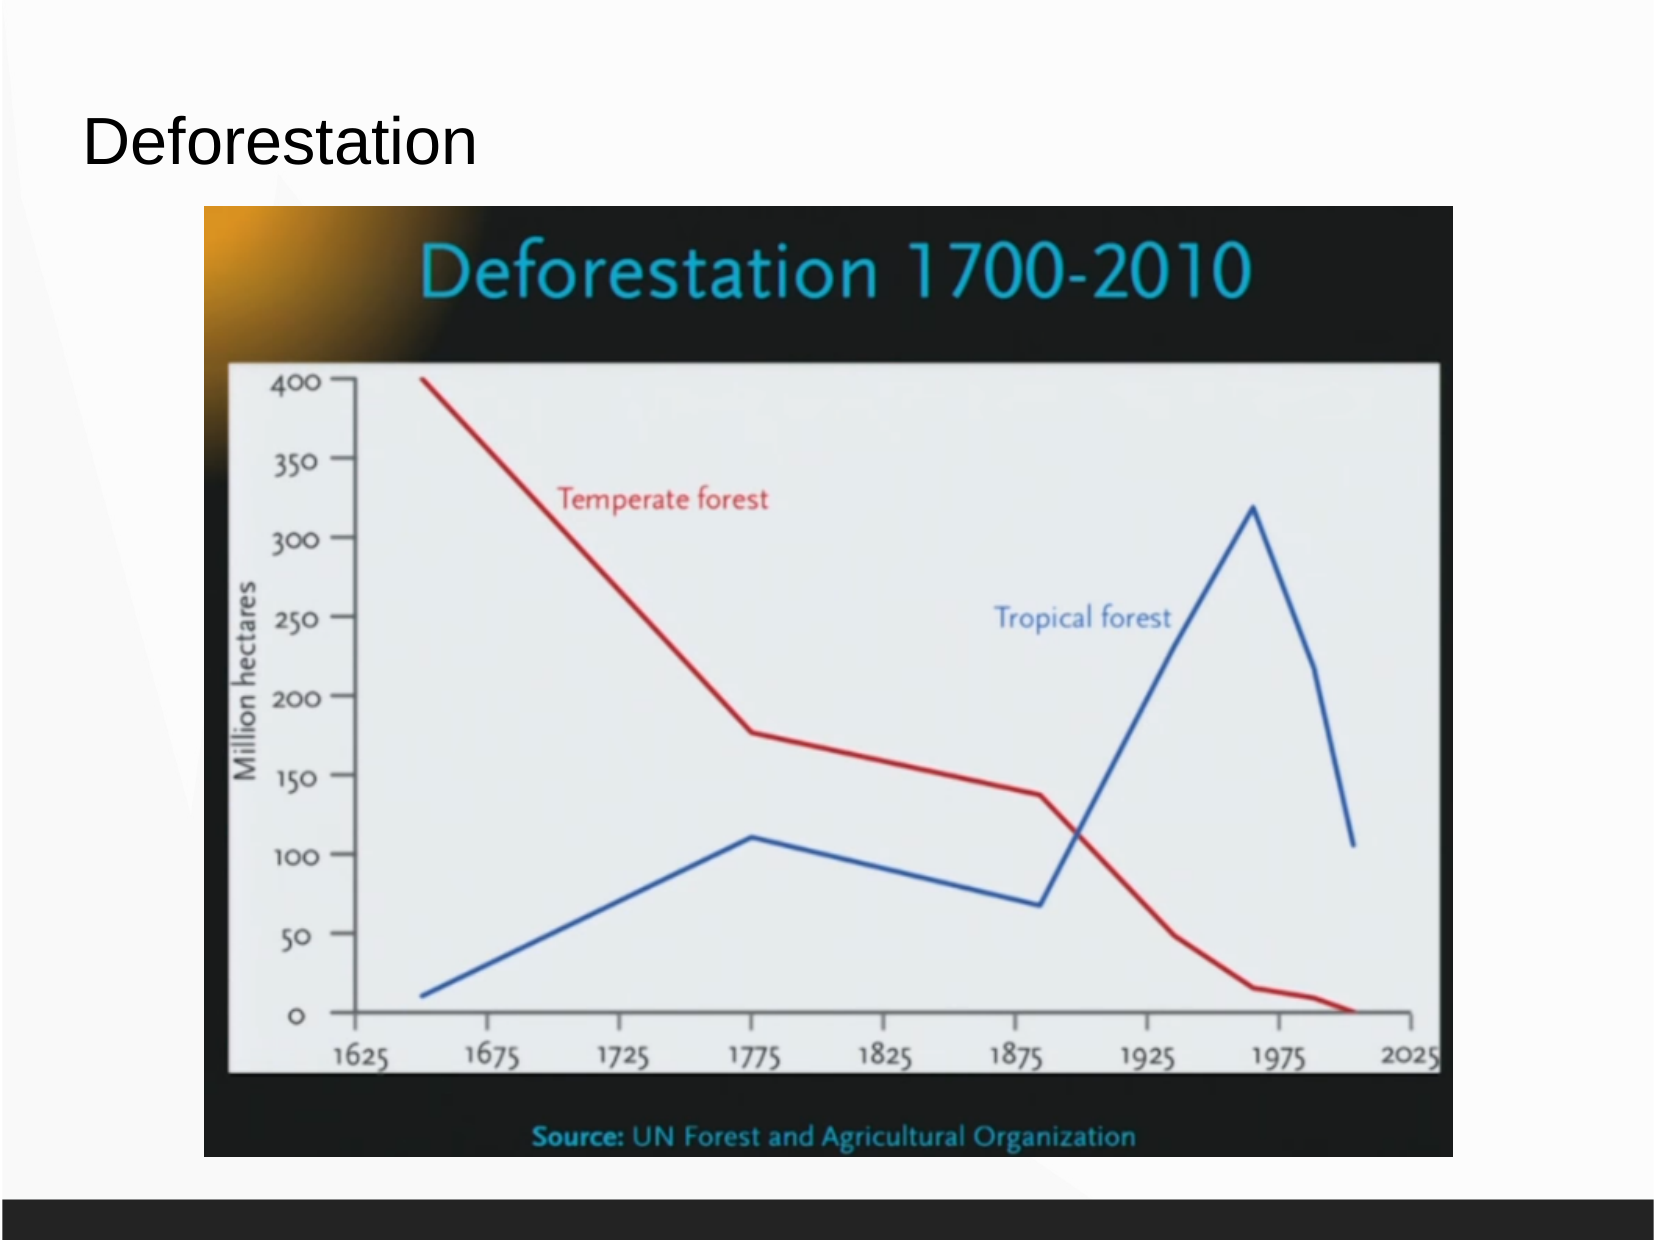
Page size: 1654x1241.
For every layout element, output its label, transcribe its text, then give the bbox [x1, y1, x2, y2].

picture [2, 0, 1654, 1241]
title Deforestation [82, 45, 1571, 238]
